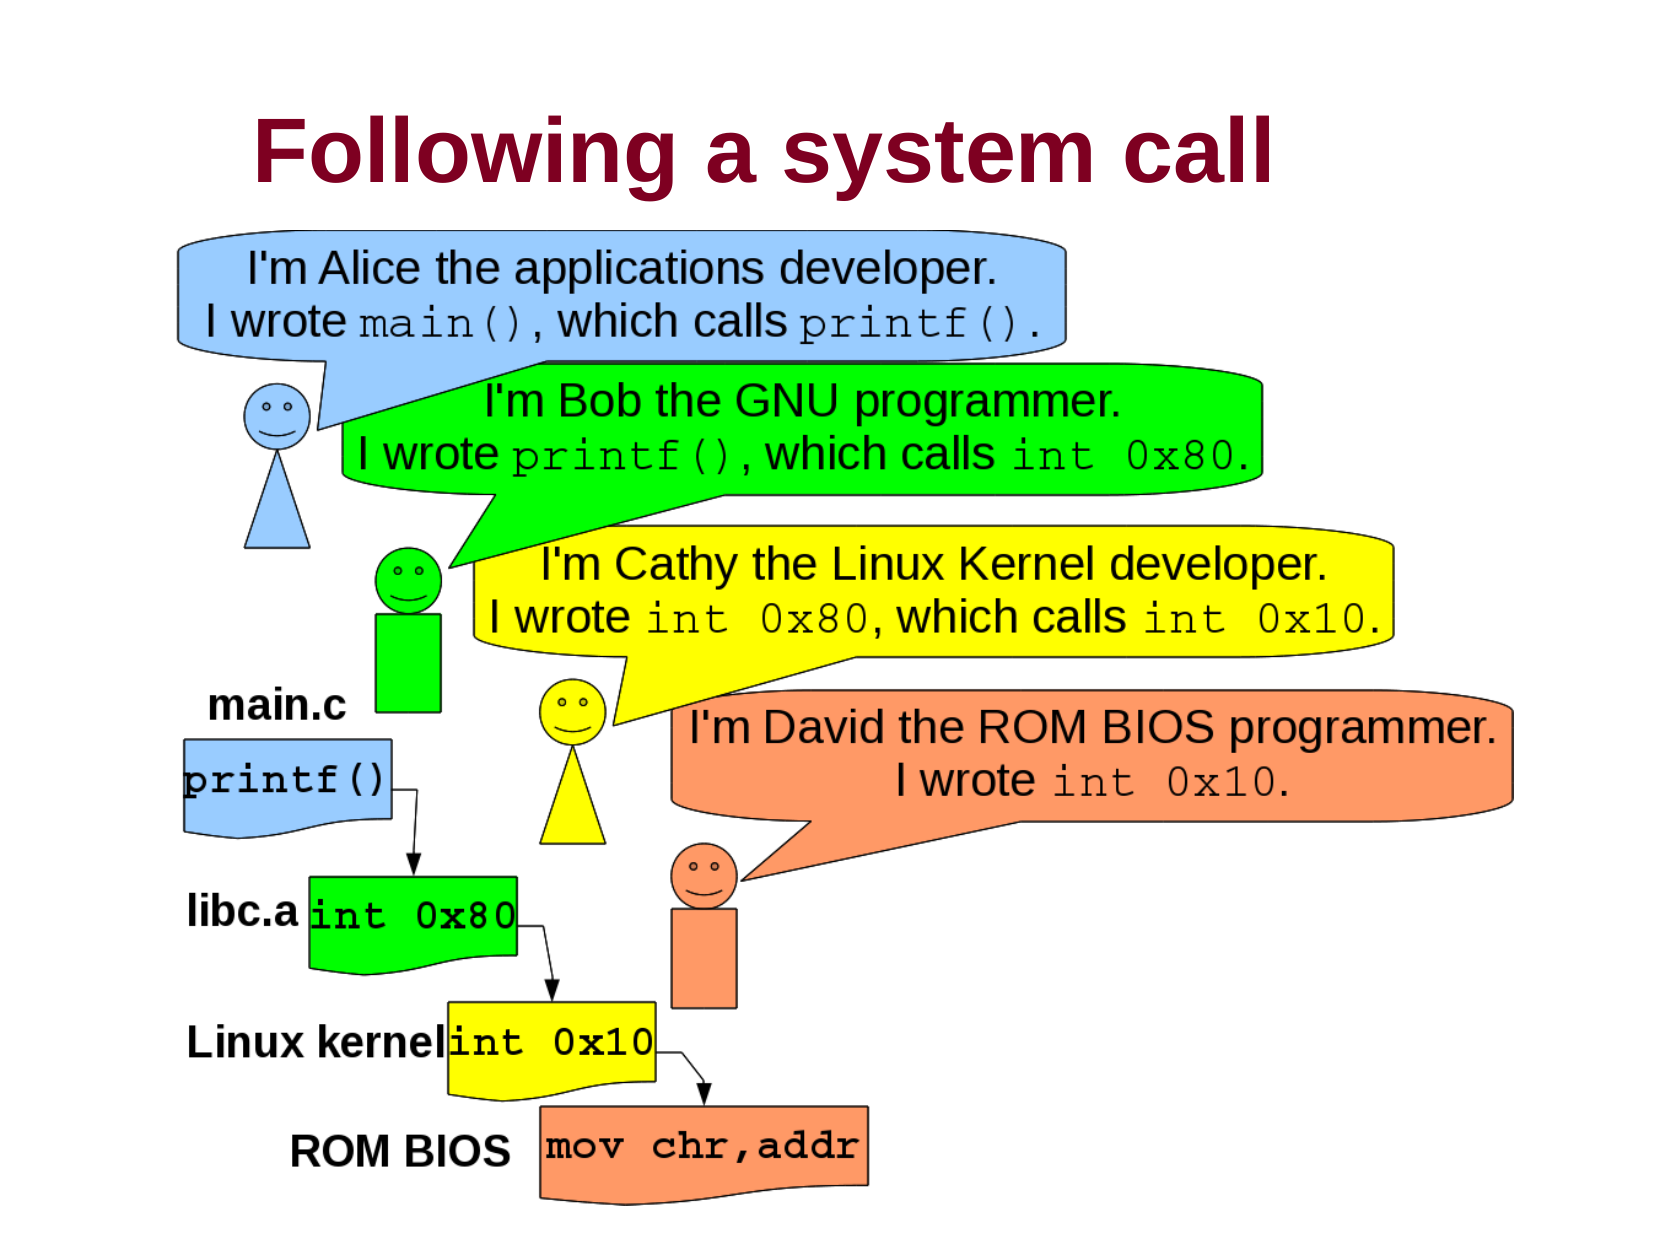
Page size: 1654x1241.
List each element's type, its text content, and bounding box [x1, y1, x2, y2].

title Following a system call [118, 94, 1412, 207]
picture [0, 0, 1654, 1241]
